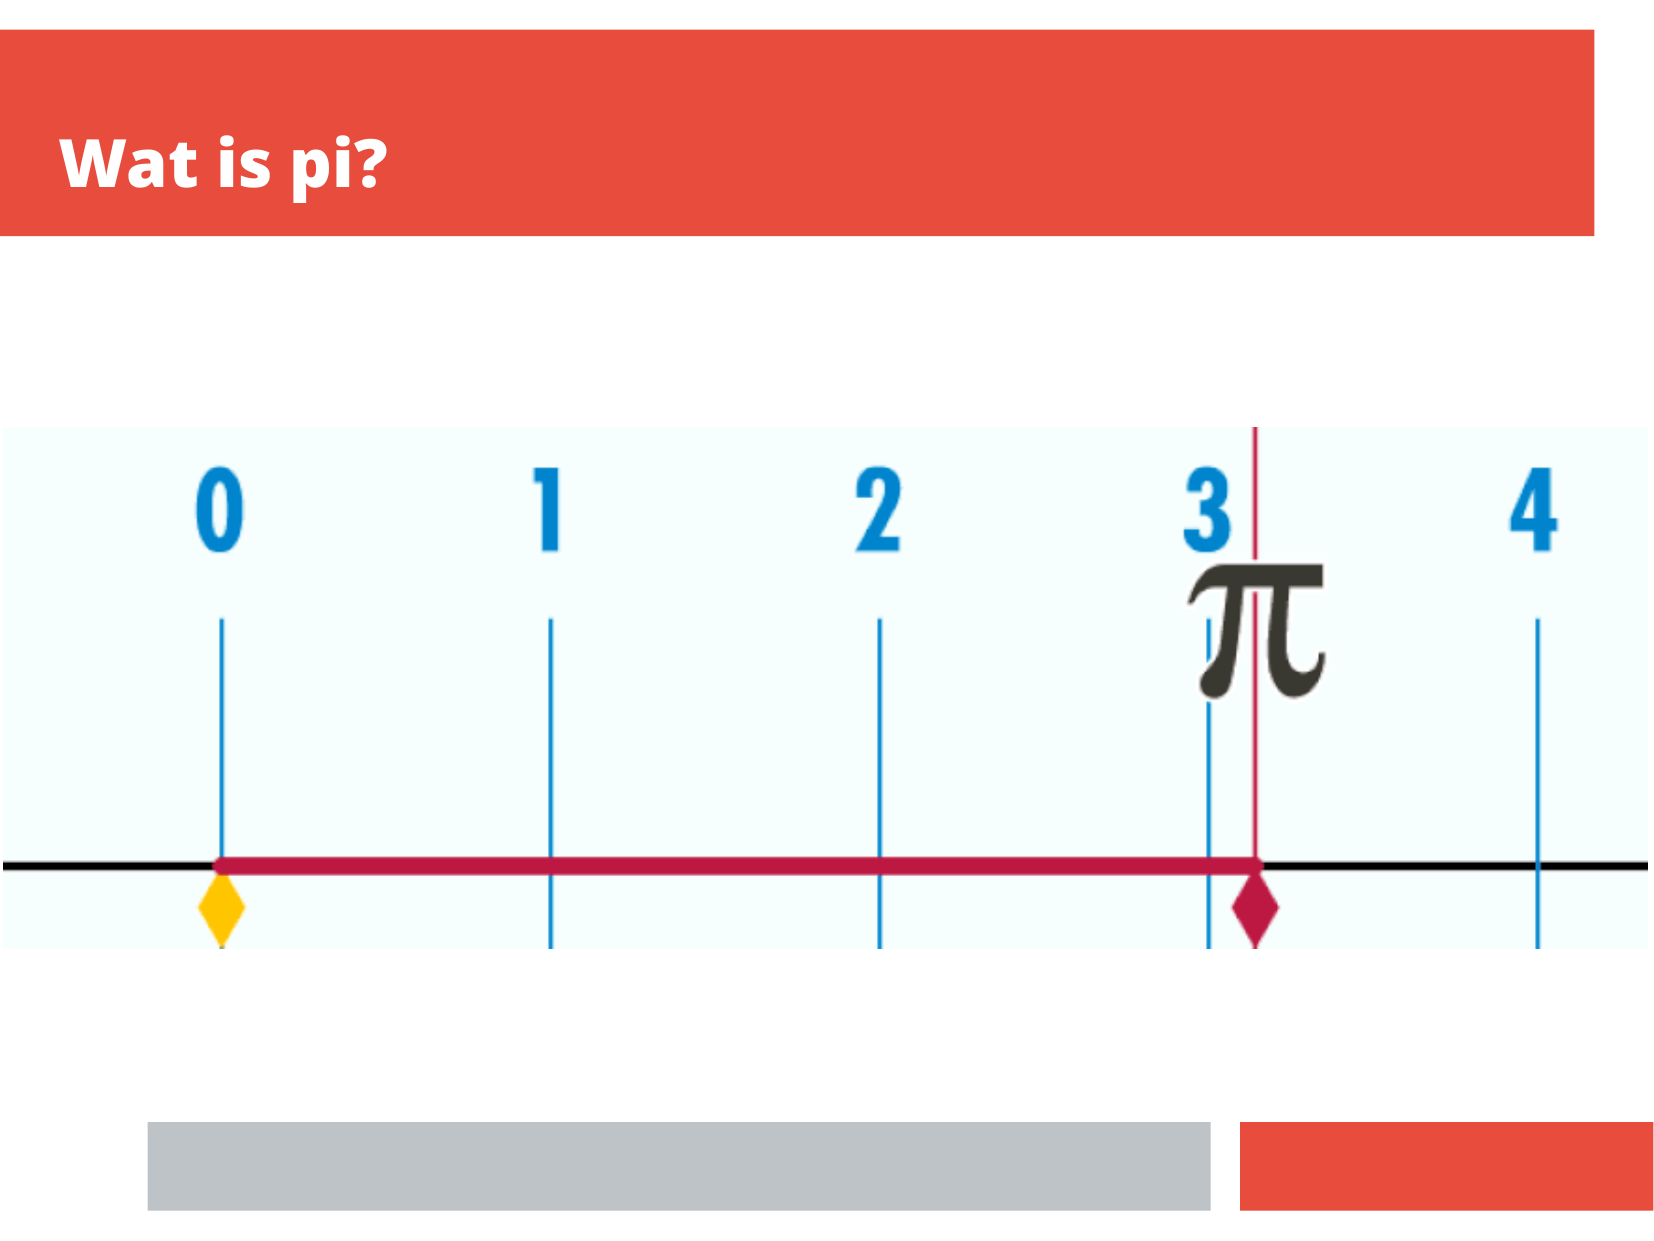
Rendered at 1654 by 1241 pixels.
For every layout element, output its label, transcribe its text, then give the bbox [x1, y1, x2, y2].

title Wat is pi? [59, 59, 1595, 207]
picture [3, 427, 1648, 949]
